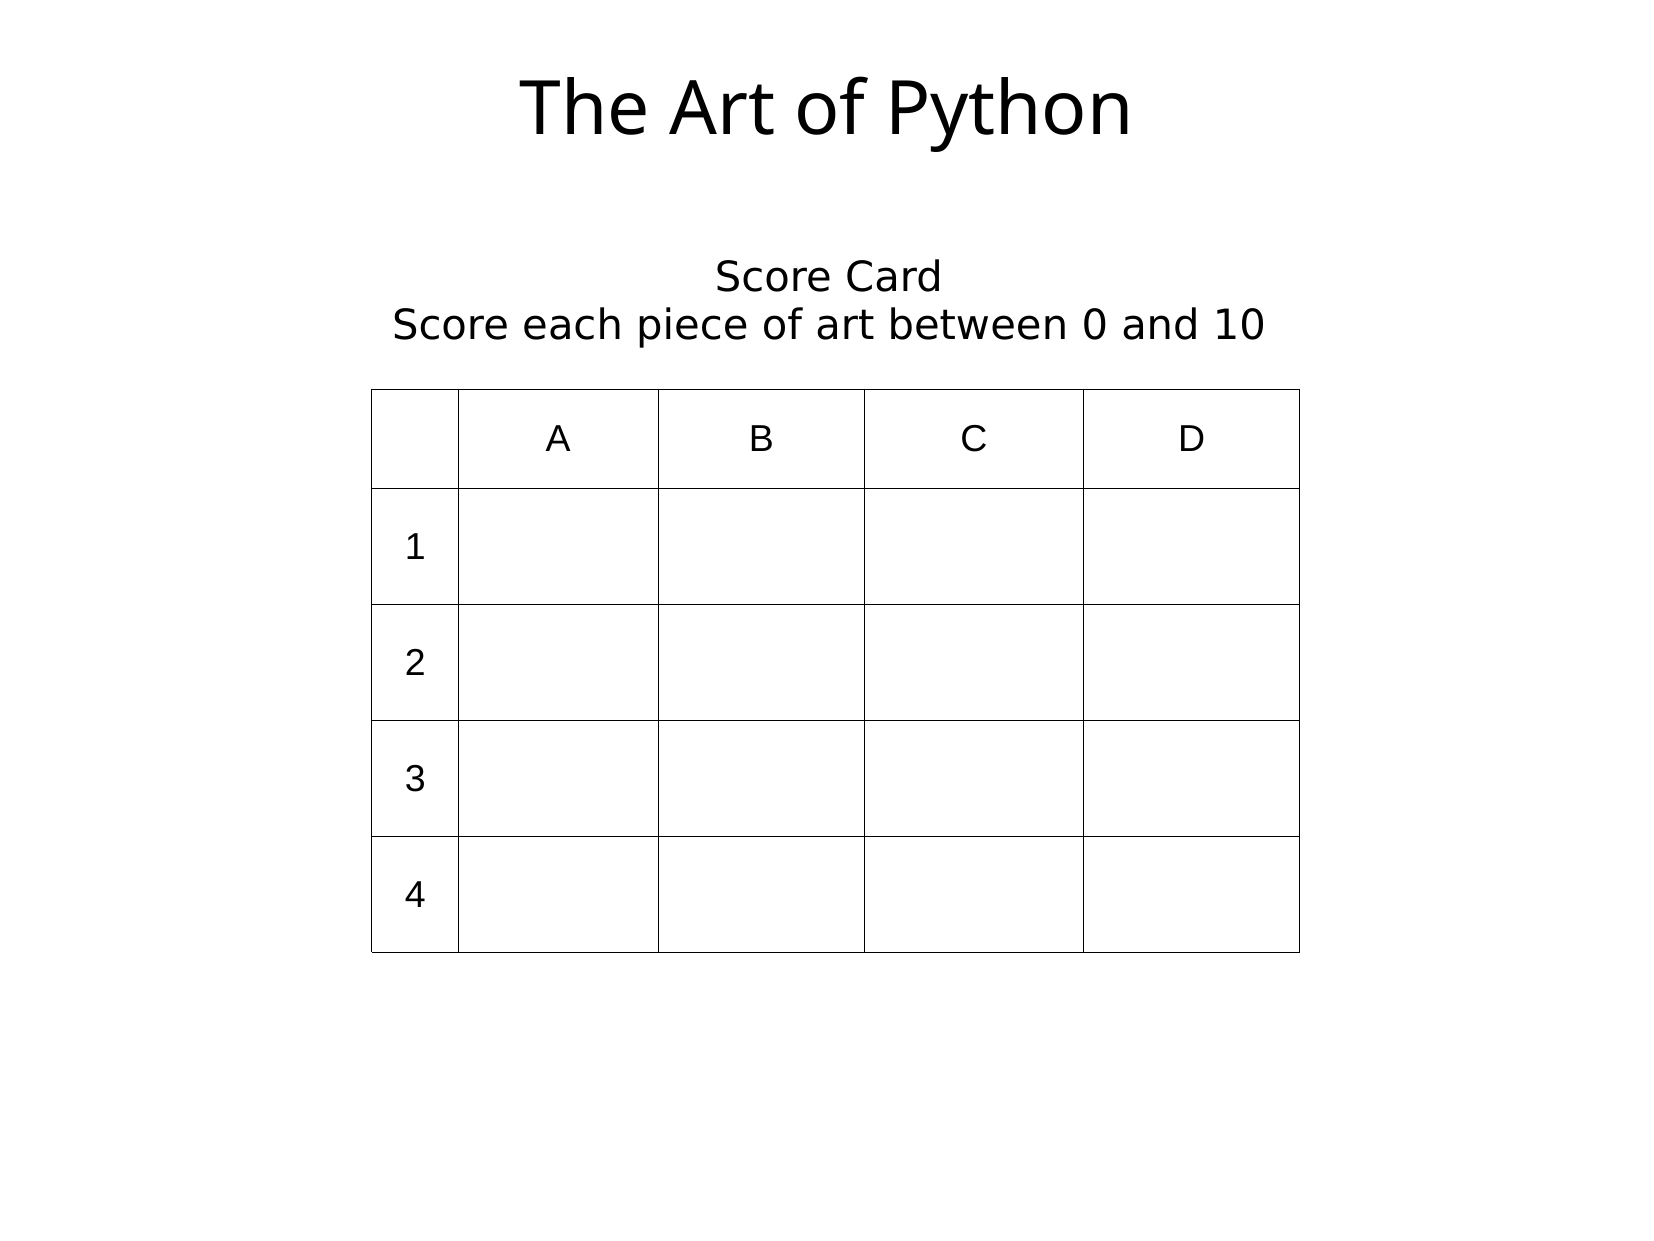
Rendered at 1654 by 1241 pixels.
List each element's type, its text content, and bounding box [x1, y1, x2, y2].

table_cell [865, 605, 1083, 720]
subtitle Score Card Score each piece of art between 0 and 10 [85, 252, 1574, 350]
table_cell [865, 721, 1083, 836]
table_cell [459, 605, 658, 720]
table_header [372, 390, 458, 488]
table_cell [865, 489, 1083, 604]
table_cell [1084, 489, 1299, 604]
table_cell [865, 837, 1083, 952]
table_header C [865, 390, 1083, 488]
table_header B [659, 390, 864, 488]
table_cell [1084, 605, 1299, 720]
table_cell 2 [372, 605, 458, 720]
table_cell [459, 489, 658, 604]
table_cell [659, 837, 864, 952]
table_header D [1084, 390, 1299, 488]
table_cell [659, 489, 864, 604]
table_cell [659, 721, 864, 836]
title The Art of Python [82, 49, 1571, 162]
table_cell 4 [372, 837, 458, 952]
table_cell [459, 721, 658, 836]
table_cell [1084, 837, 1299, 952]
table_cell [459, 837, 658, 952]
table_cell 3 [372, 721, 458, 836]
table_cell [1084, 721, 1299, 836]
table_header A [459, 390, 658, 488]
table_cell 1 [372, 489, 458, 604]
table_cell [659, 605, 864, 720]
